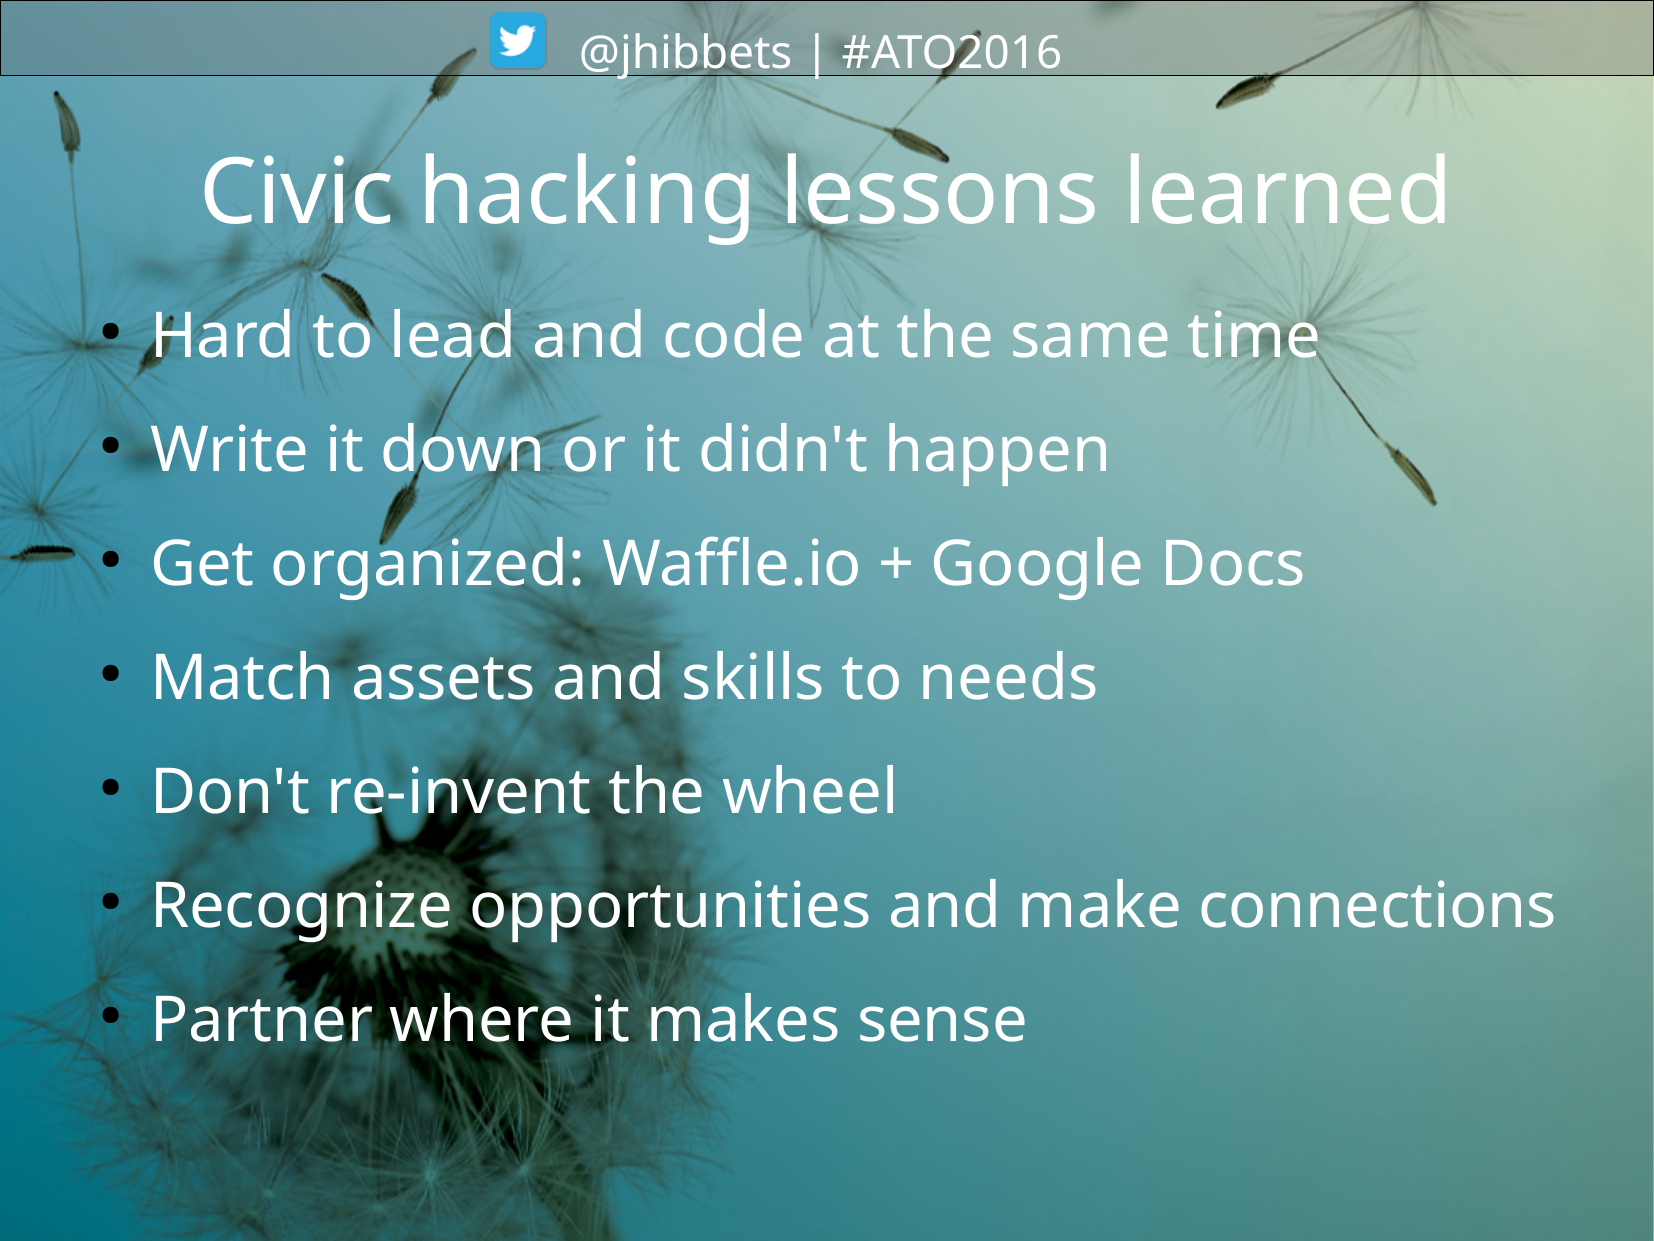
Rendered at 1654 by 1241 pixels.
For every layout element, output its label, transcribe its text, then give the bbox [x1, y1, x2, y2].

title Civic hacking lessons learned [82, 84, 1571, 290]
list Hard to lead and code at the same time Write it down or it didn't happen Get organized: Waffle.io + Google Docs Match assets and skills to needs Don't re-invent the wheel Recognize opportunities and make connections Partner where it makes sense [82, 290, 1571, 1109]
picture [0, 76, 1654, 1241]
picture [488, 11, 549, 72]
